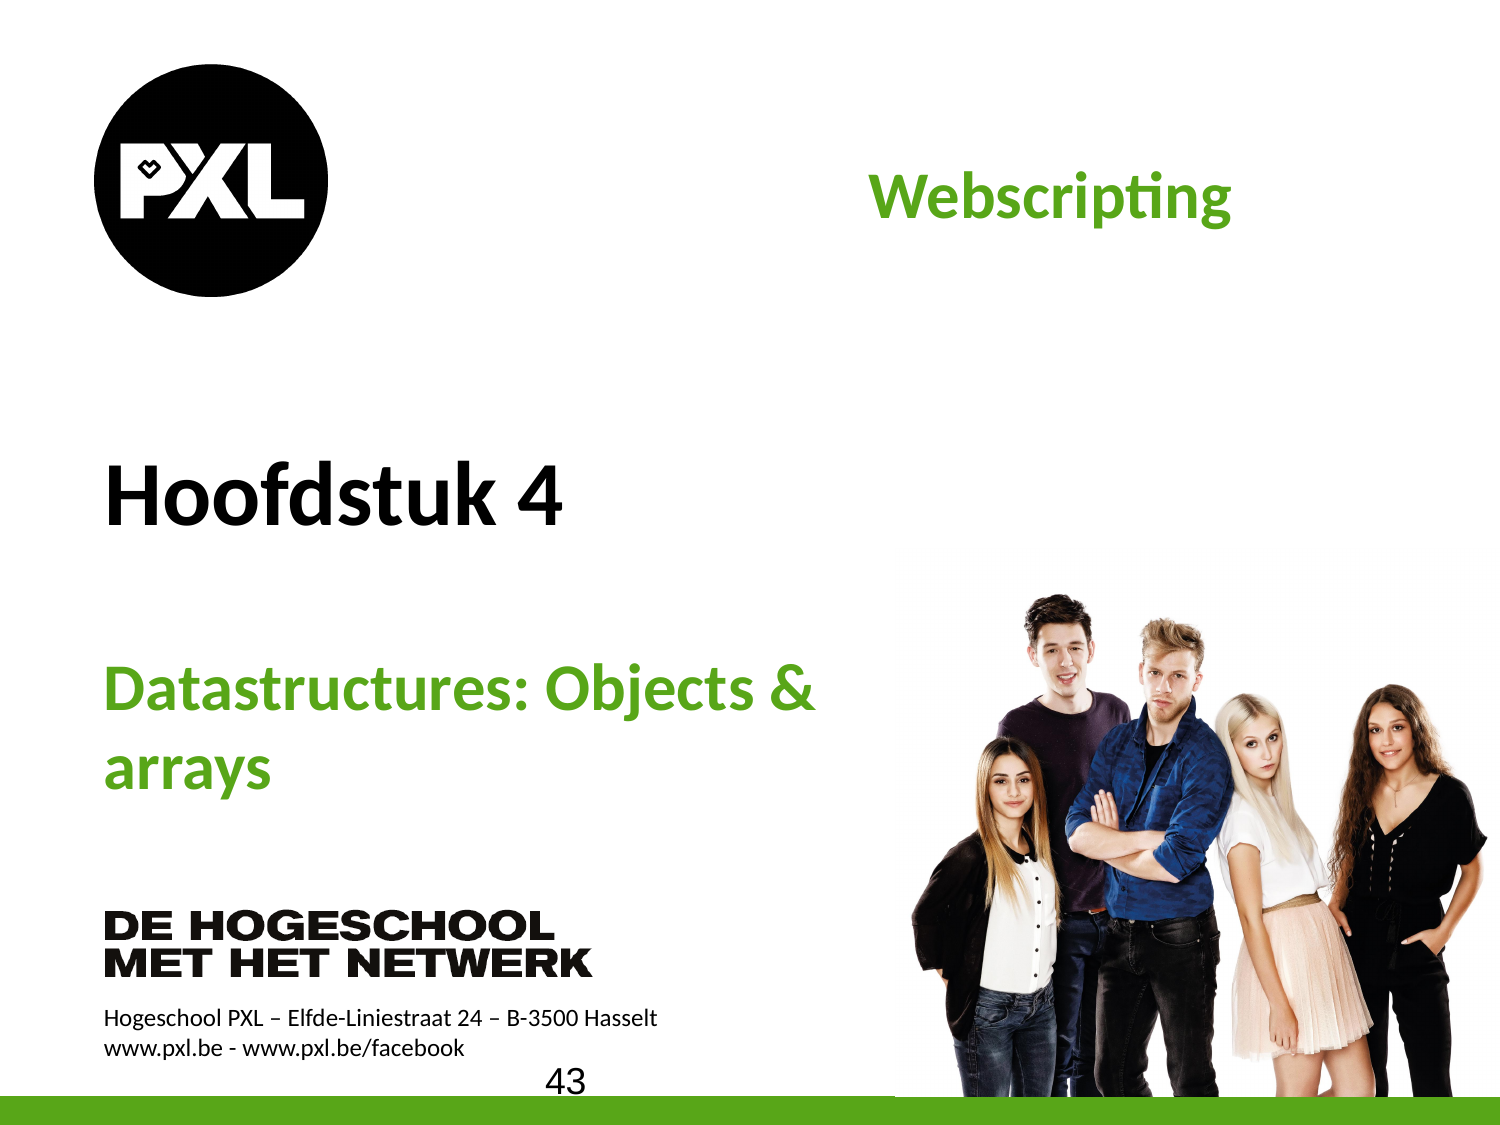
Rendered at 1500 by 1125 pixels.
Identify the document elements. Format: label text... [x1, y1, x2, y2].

picture [94, 64, 328, 297]
text_box Datastructures: Objects & arrays [88, 635, 878, 823]
picture [105, 909, 593, 977]
text_box Hoofdstuk 4 [89, 448, 780, 648]
text_box <number> [530, 1049, 880, 1110]
picture [895, 548, 1500, 1097]
